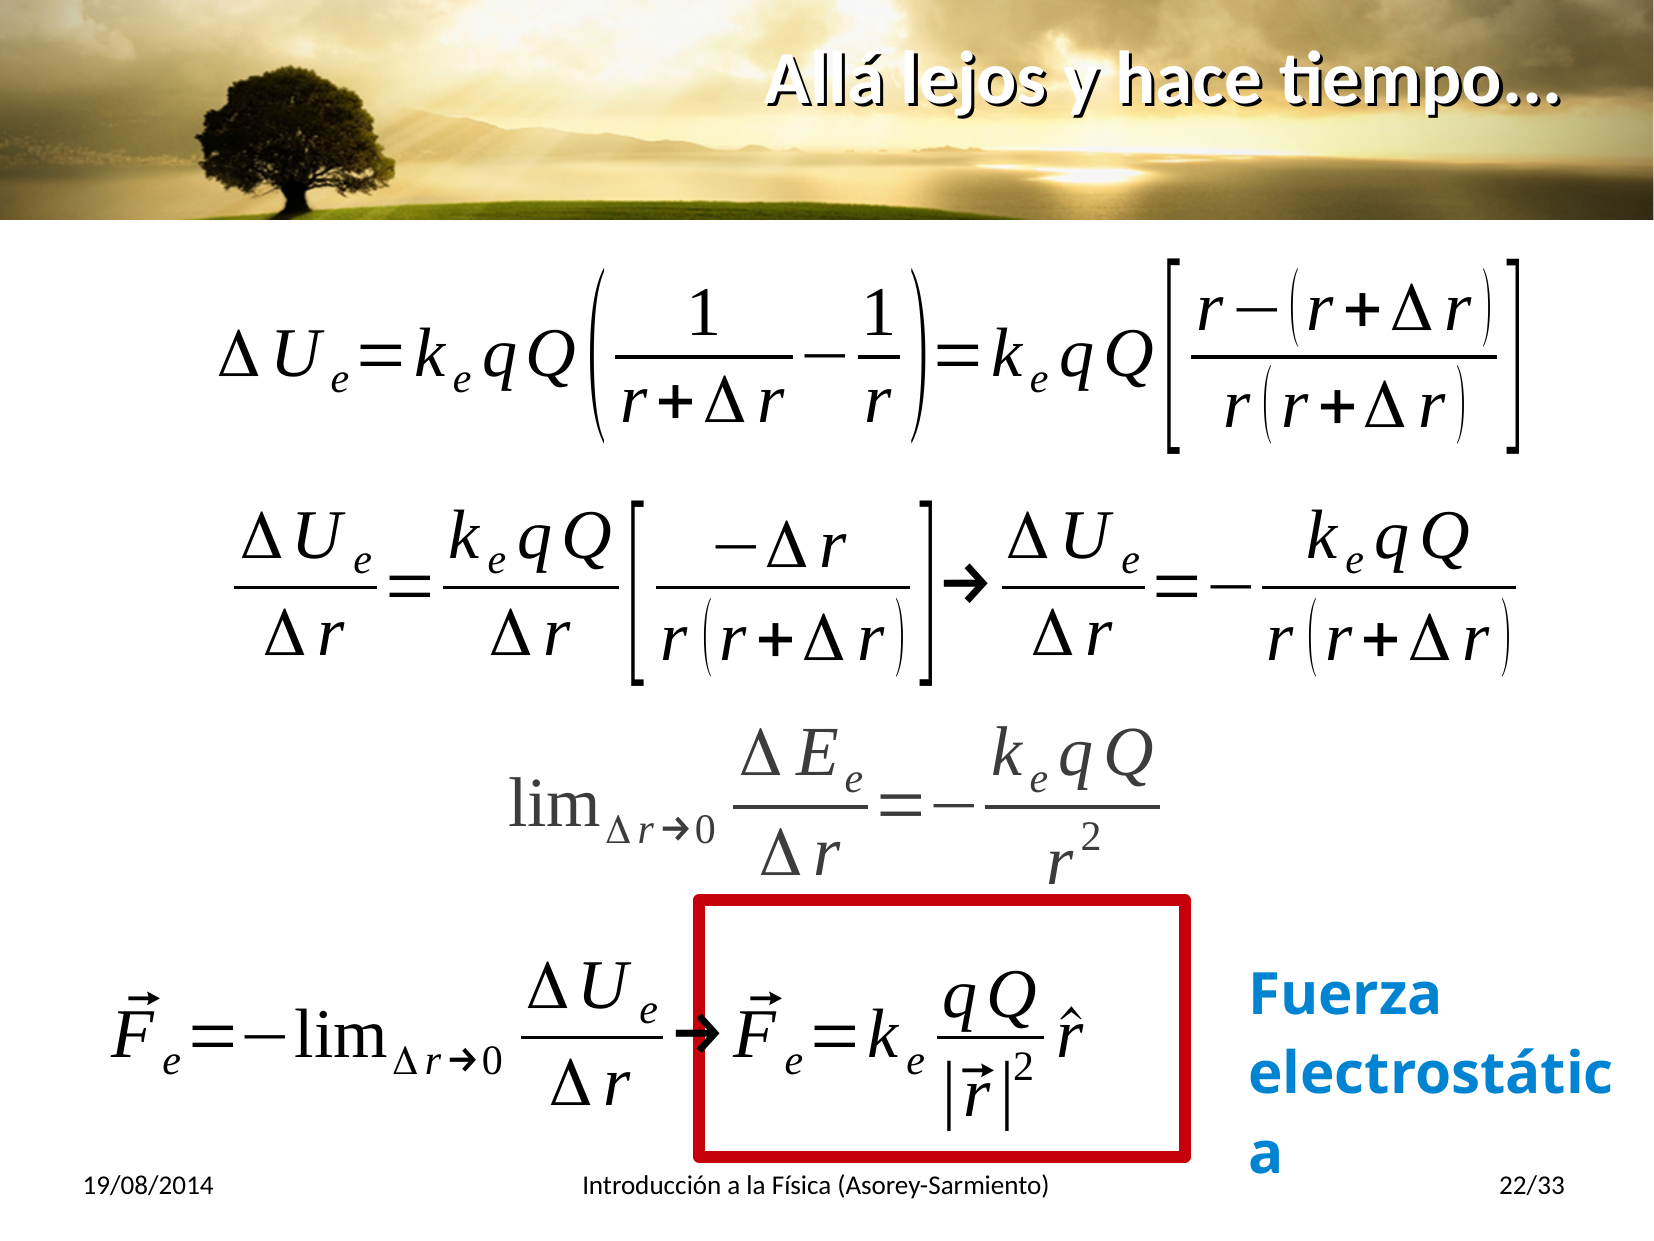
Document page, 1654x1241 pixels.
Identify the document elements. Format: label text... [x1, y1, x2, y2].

chart [225, 495, 1525, 689]
text_box Fuerza electrostática [1233, 945, 1654, 1100]
chart [500, 713, 1171, 901]
picture [0, 0, 1654, 220]
chart [210, 255, 1531, 458]
chart [100, 945, 1094, 1135]
title Allá lejos y hace tiempo... [75, 19, 1564, 151]
text_box [699, 899, 1186, 1157]
